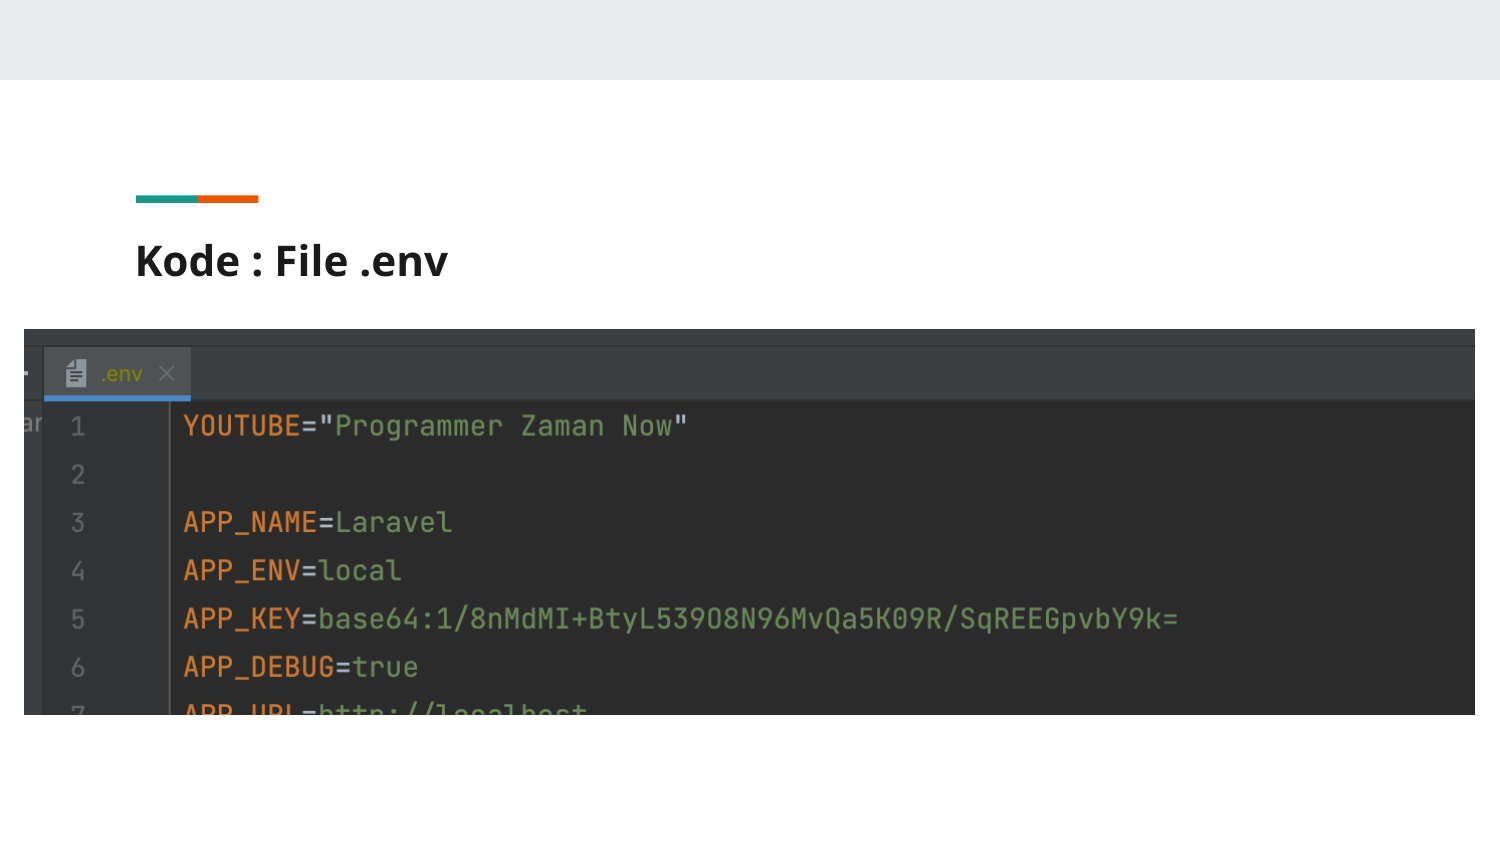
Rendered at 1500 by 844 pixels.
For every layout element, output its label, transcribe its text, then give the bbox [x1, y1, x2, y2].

picture [24, 329, 1475, 715]
title Kode : File .env [119, 216, 1381, 305]
